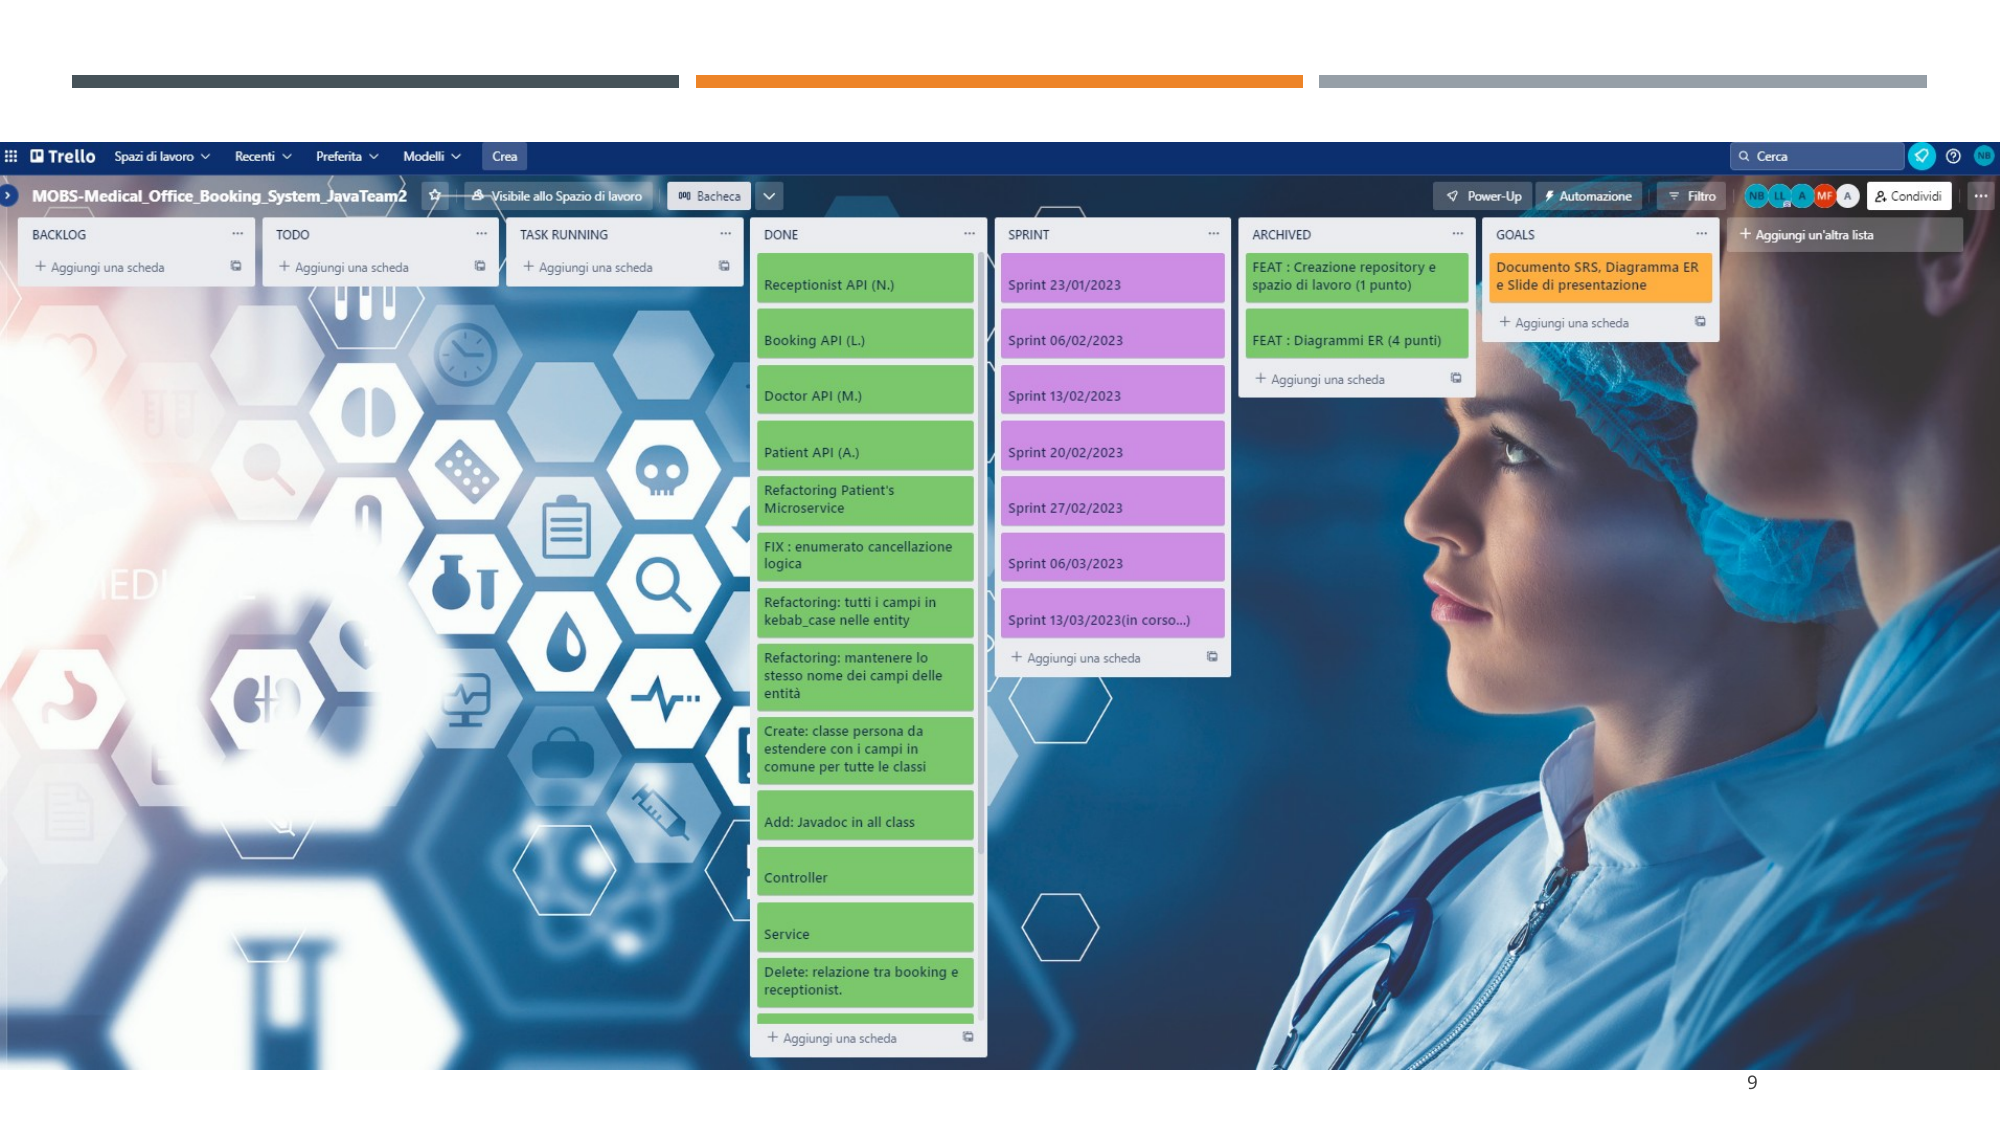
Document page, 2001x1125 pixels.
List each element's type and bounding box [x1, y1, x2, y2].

picture [0, 142, 2000, 1070]
text_box [1732, 1070, 1905, 1114]
